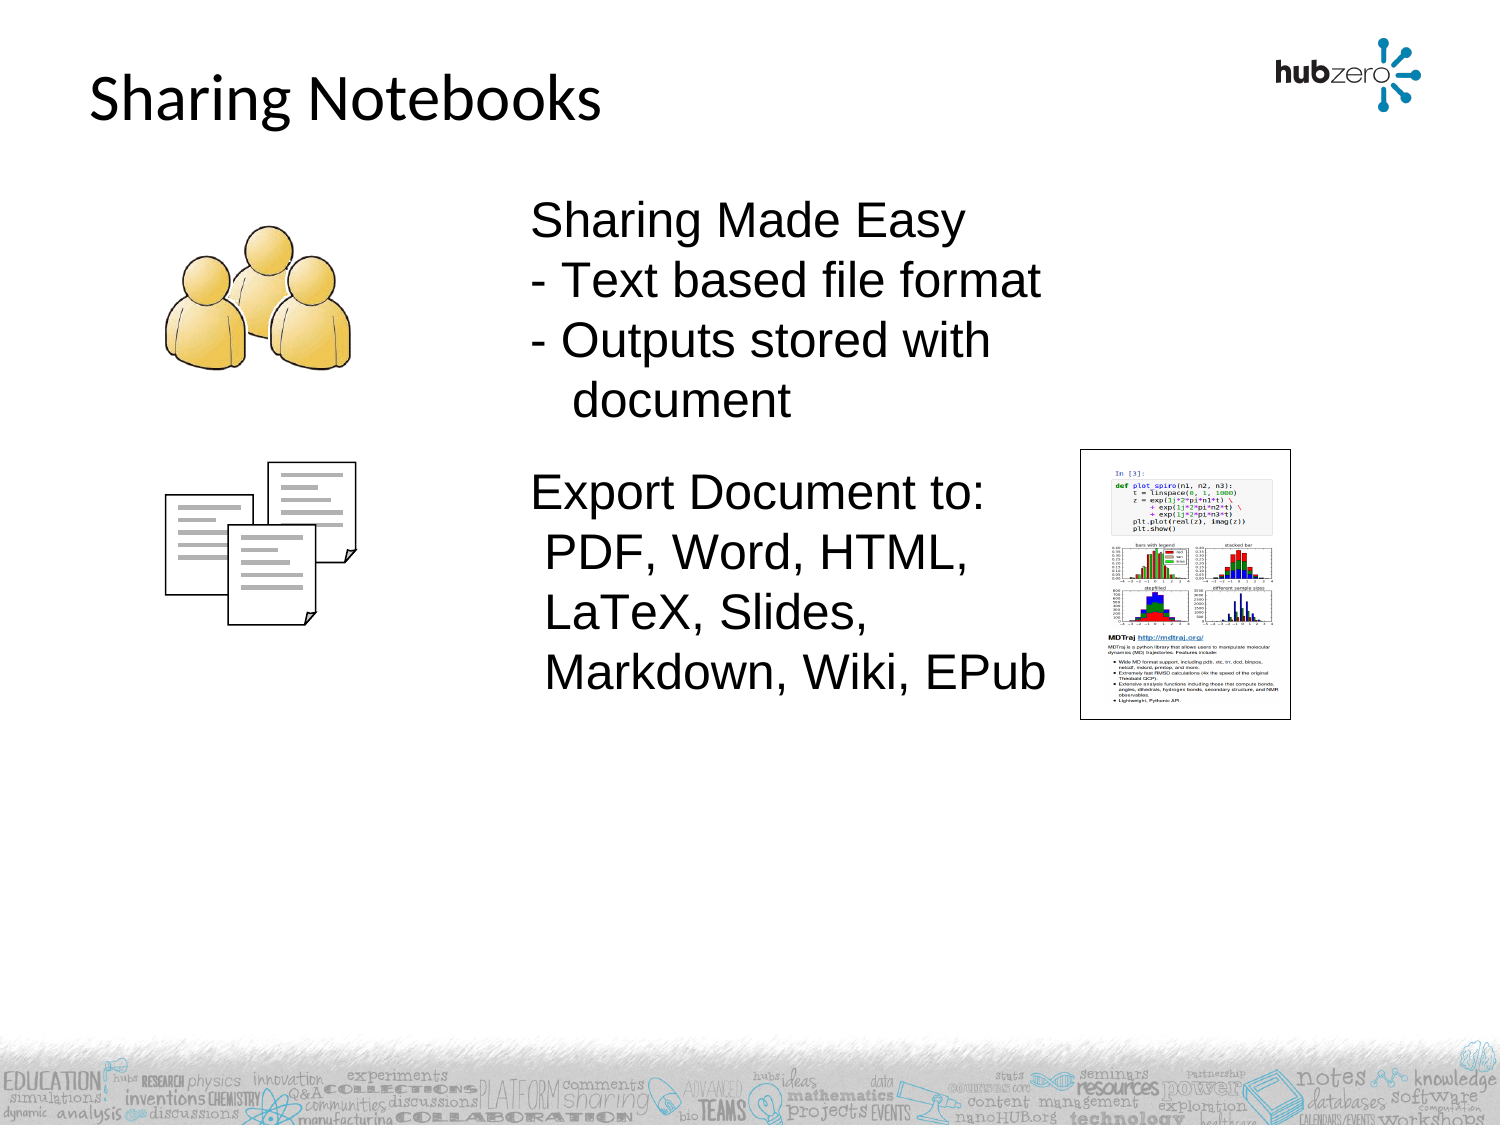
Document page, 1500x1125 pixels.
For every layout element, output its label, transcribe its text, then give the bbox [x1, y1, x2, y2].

title Sharing Notebooks [75, 44, 1425, 144]
picture [1103, 631, 1281, 705]
text_box [165, 462, 356, 625]
picture [0, 1034, 1500, 1125]
picture [1272, 35, 1424, 44]
text_box Sharing Made Easy - Text based file format - Outputs stored with document [515, 179, 1051, 435]
picture [1108, 470, 1275, 537]
picture [1107, 541, 1278, 628]
picture [158, 222, 356, 376]
text_box Export Document to: PDF, Word, HTML, LaTeX, Slides, Markdown, Wiki, EPub [515, 451, 1062, 707]
